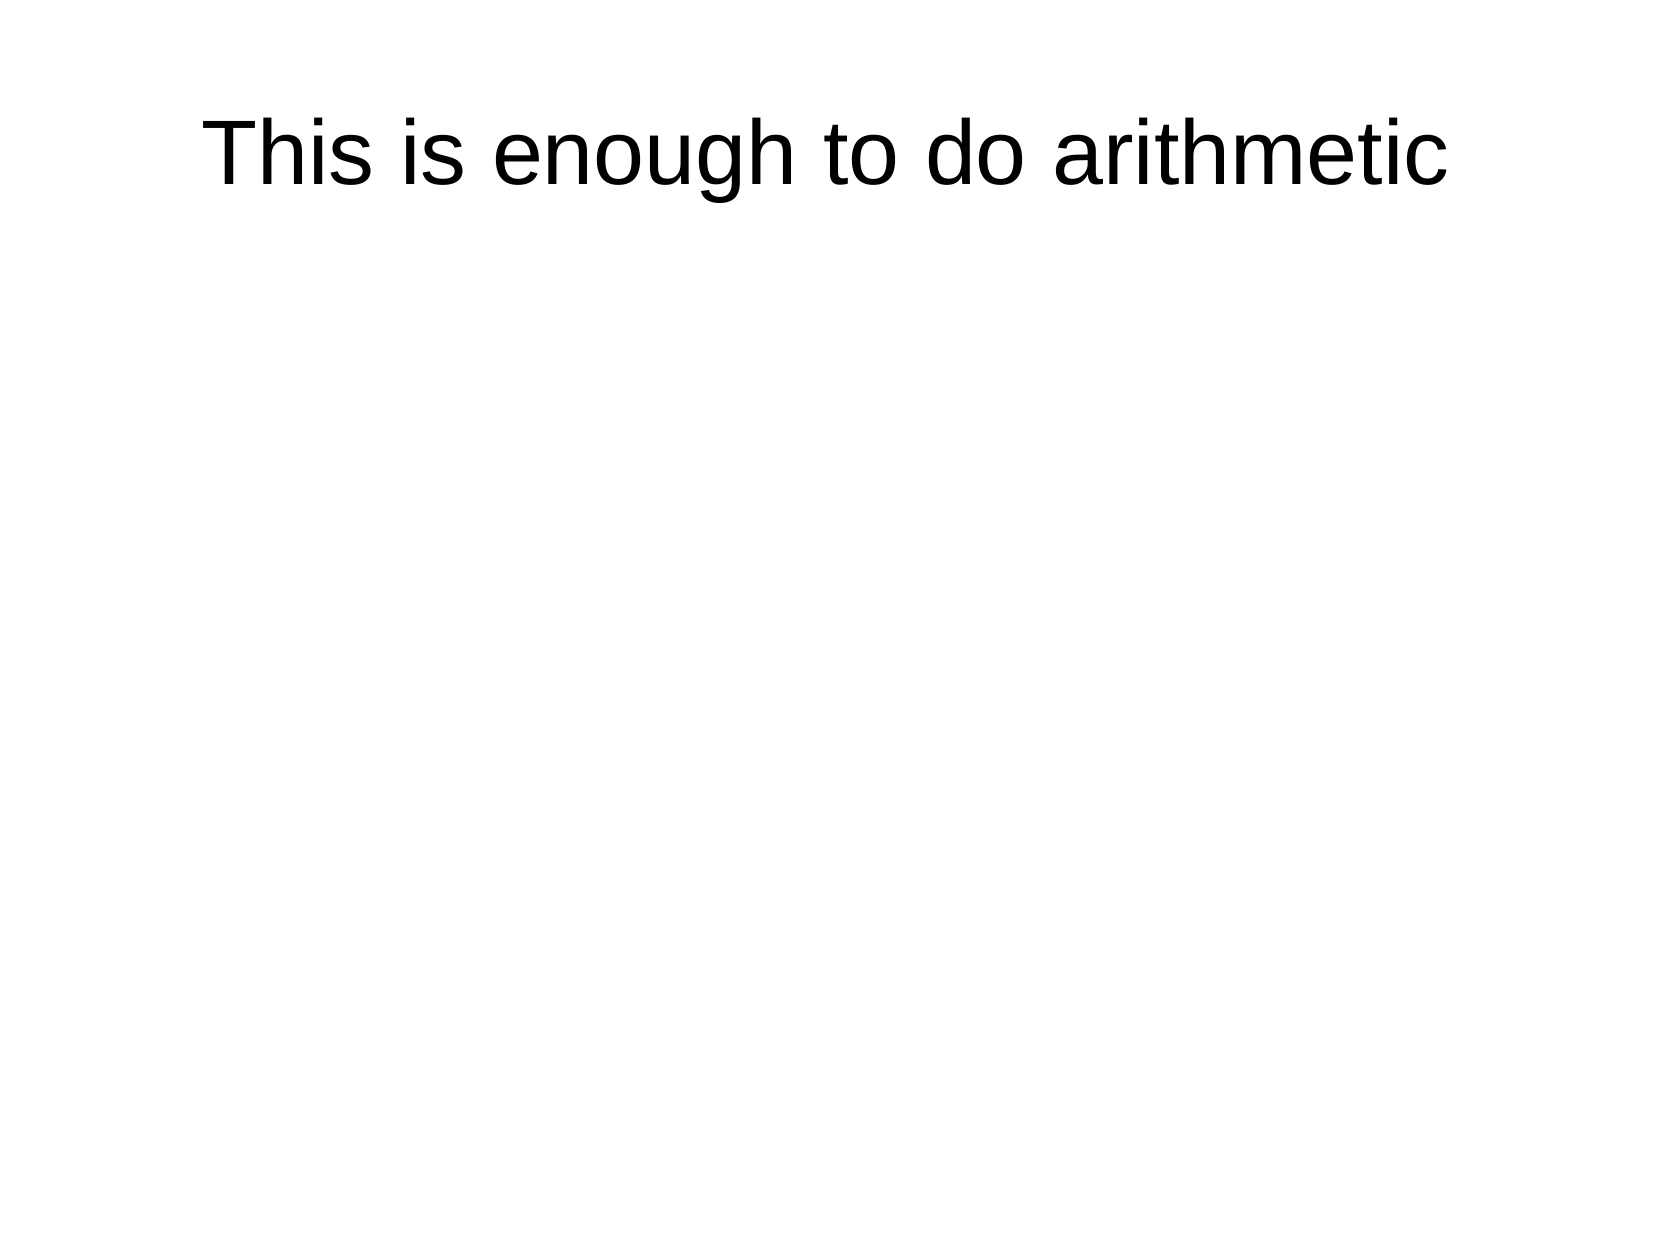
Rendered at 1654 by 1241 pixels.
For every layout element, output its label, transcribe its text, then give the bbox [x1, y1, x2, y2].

title This is enough to do arithmetic [82, 49, 1571, 257]
